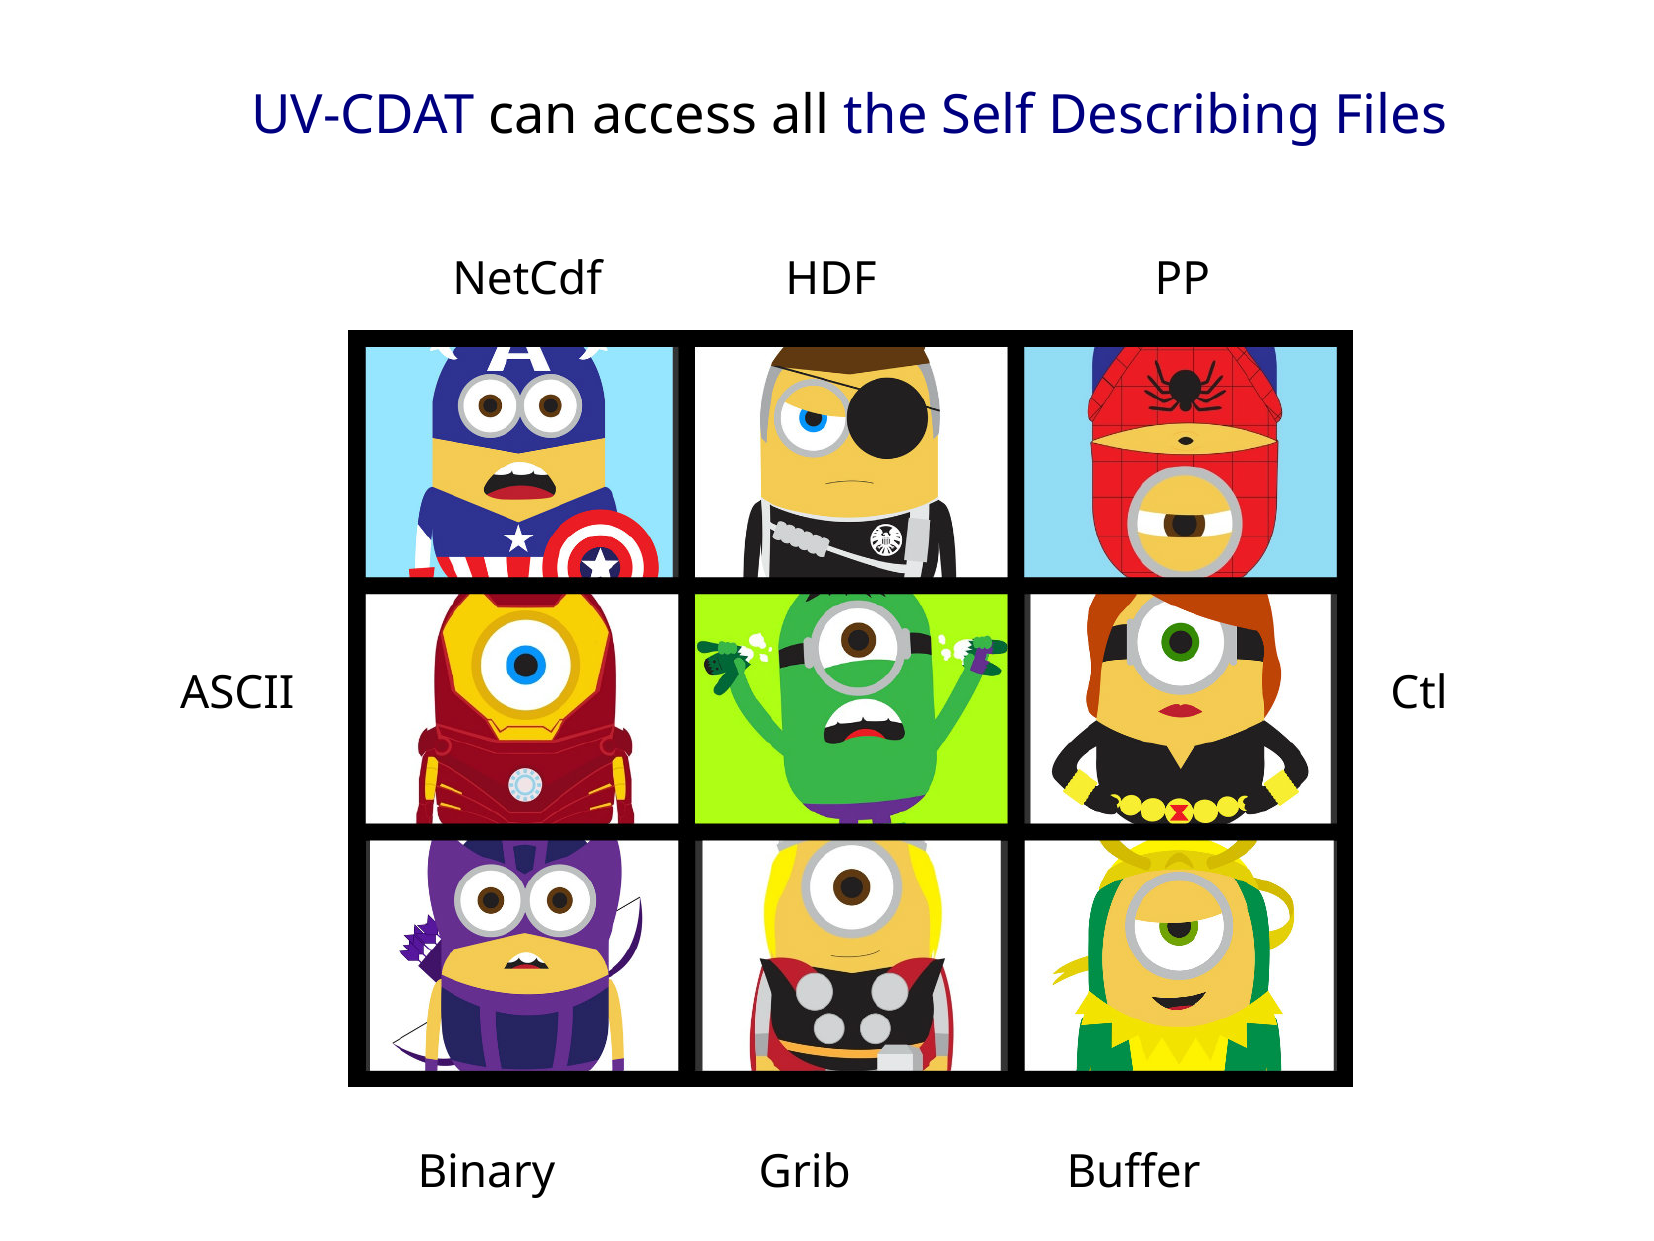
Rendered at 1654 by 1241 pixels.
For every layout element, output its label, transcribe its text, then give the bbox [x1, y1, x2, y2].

picture [348, 330, 1353, 1087]
text_box Ctl [1375, 652, 1471, 727]
text_box Binary Grib Buffer [330, 1130, 1371, 1205]
text_box ASCII [165, 651, 331, 726]
text_box NetCdf HDF PP [401, 238, 1453, 313]
text_box UV-CDAT can access all the Self Describing Files [236, 68, 1654, 154]
